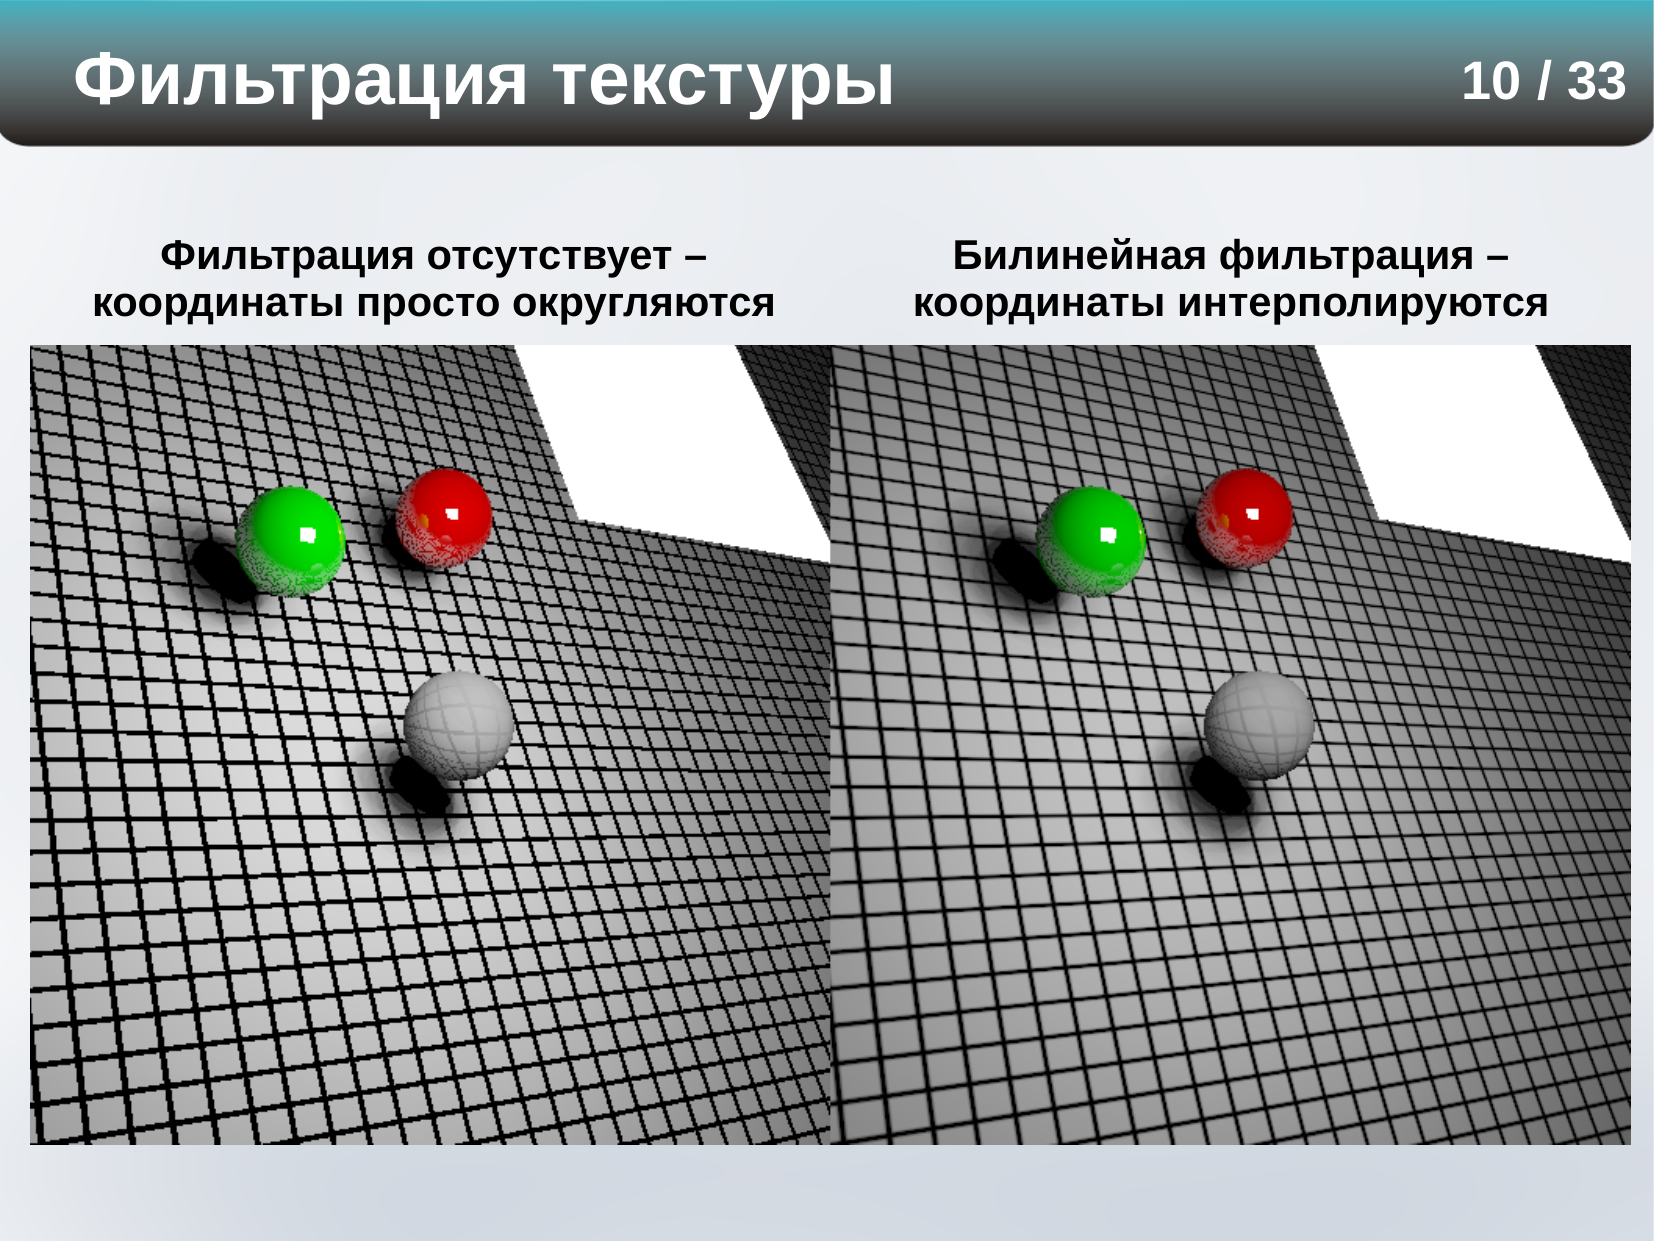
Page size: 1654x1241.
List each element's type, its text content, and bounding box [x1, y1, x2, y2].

picture [0, 0, 1654, 1241]
text_box Фильтрация отсутствует – координаты просто округляются [64, 224, 804, 333]
text_box Фильтрация текстуры [59, 29, 916, 129]
text_box Билинейная фильтрация – координаты интерполируются [862, 224, 1601, 333]
text_box <number> / 33 [1446, 42, 1654, 179]
